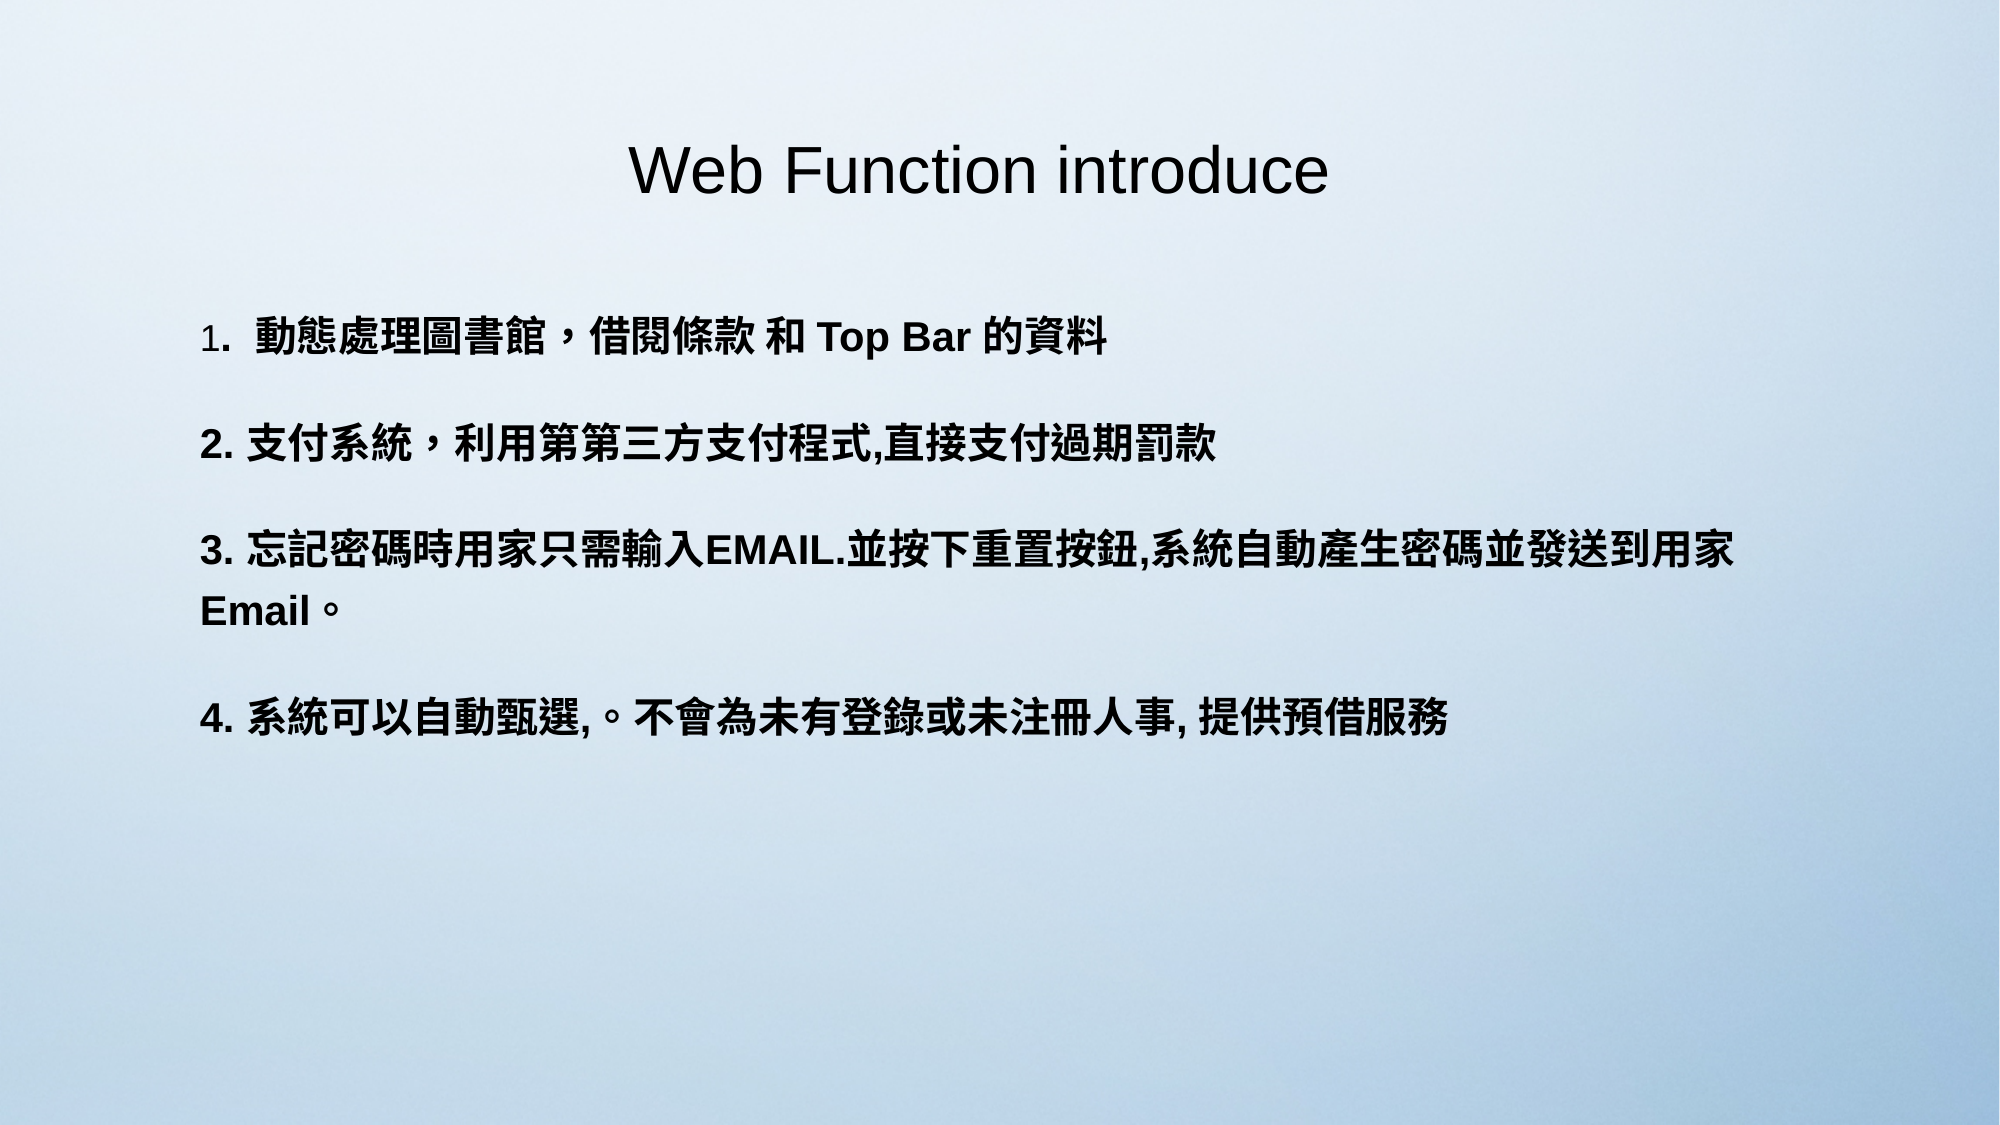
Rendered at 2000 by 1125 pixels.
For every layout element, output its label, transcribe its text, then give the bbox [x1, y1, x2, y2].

text_box 1. 動態處理圖書館，借閱條款 和 Top Bar 的資料 2. 支付系統，利用第第三方支付程式,直接支付過期罰款 3. 忘記密碼時用家只需輸入EMAIL.並按下重置按鈕,系統自動產生密碼並發送到用家Email。 4. 系統可以自動甄選,。不會為未有登錄或未注冊人事, 提供預借服務 [185, 295, 1831, 827]
title Web Function introduce [306, 103, 1654, 237]
picture [0, 0, 2000, 1125]
